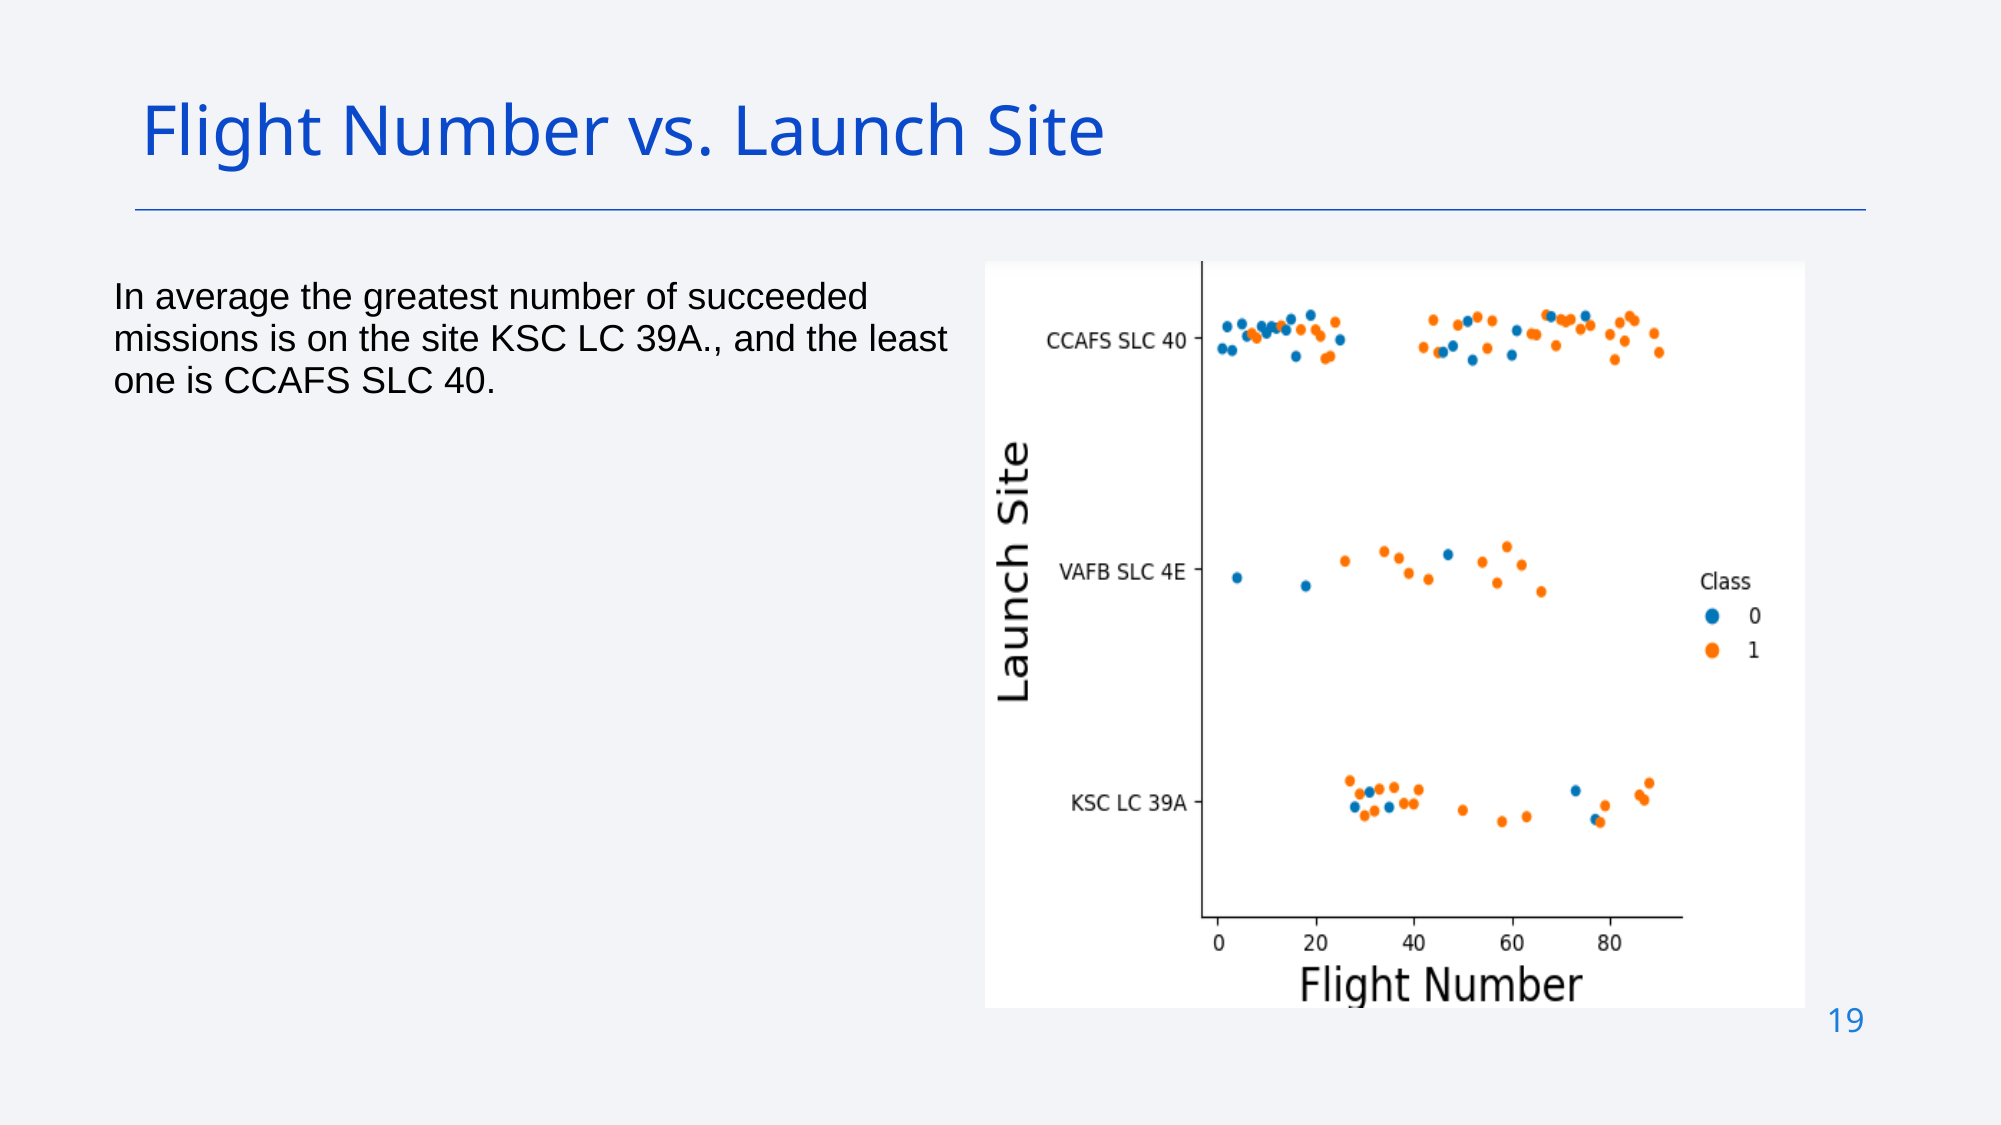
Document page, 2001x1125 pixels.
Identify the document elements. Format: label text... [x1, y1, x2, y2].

text_box Flight Number vs. Launch Site [126, 88, 1852, 179]
picture [0, 0, 2001, 1125]
text_box In average the greatest number of succeeded missions is on the site KSC LC 39A., and the least one is CCAFS SLC 40. [98, 268, 1021, 410]
